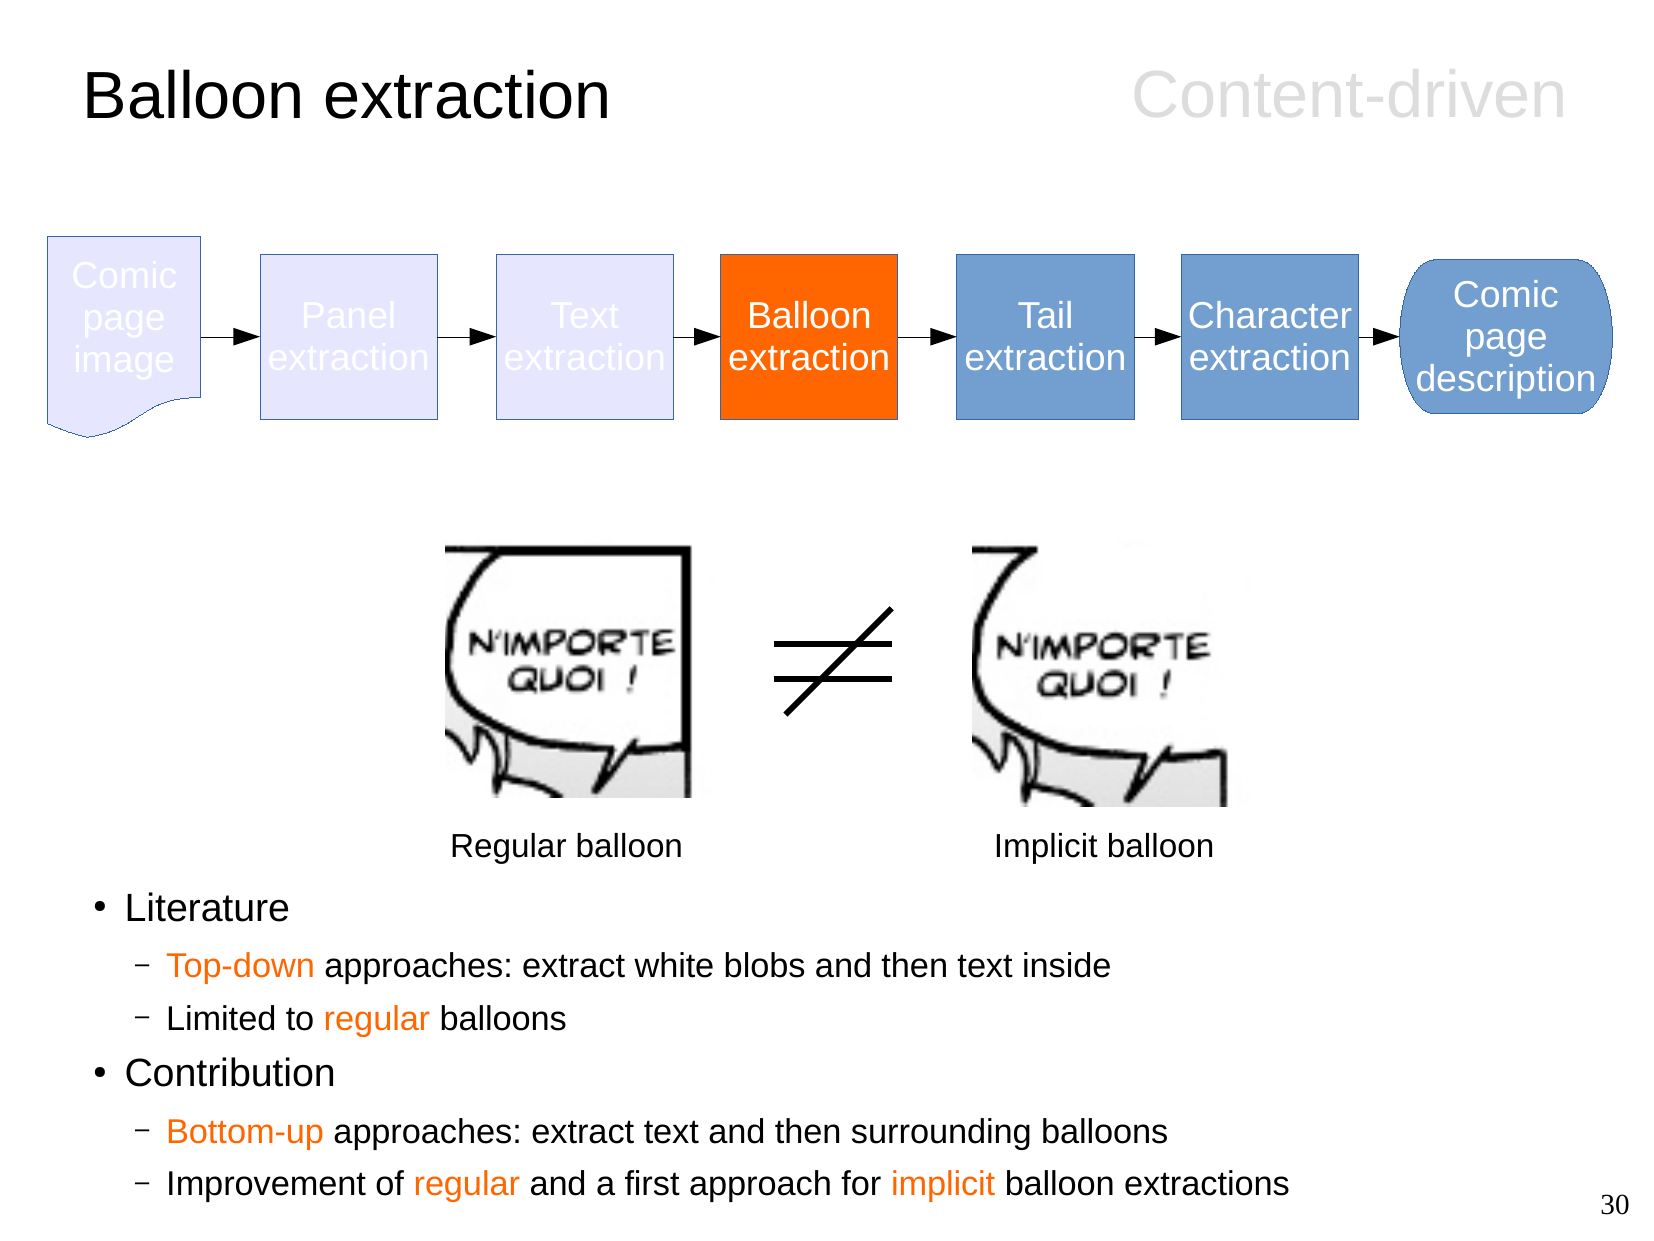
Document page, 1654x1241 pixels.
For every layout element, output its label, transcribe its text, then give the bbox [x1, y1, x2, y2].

text_box Balloon extraction [720, 254, 898, 420]
picture [972, 531, 1258, 807]
picture [445, 531, 721, 798]
list Literature Top-down approaches: extract white blobs and then text inside Limited to regular balloons Contribution Bottom-up approaches: extract text and then surrounding balloons Improvement of regular and a first approach for implicit balloon extractions [82, 885, 1571, 1205]
text_box Regular balloon [407, 816, 727, 875]
text_box Comic page description [1399, 259, 1613, 414]
text_box Panel extraction [260, 254, 438, 420]
text_box Tail extraction [956, 254, 1135, 420]
text_box Comic page image [47, 236, 201, 438]
text_box Implicit balloon [927, 816, 1282, 875]
title Balloon extraction [82, 49, 1571, 142]
text_box Character extraction [1181, 254, 1359, 420]
text_box Text extraction [496, 254, 674, 420]
